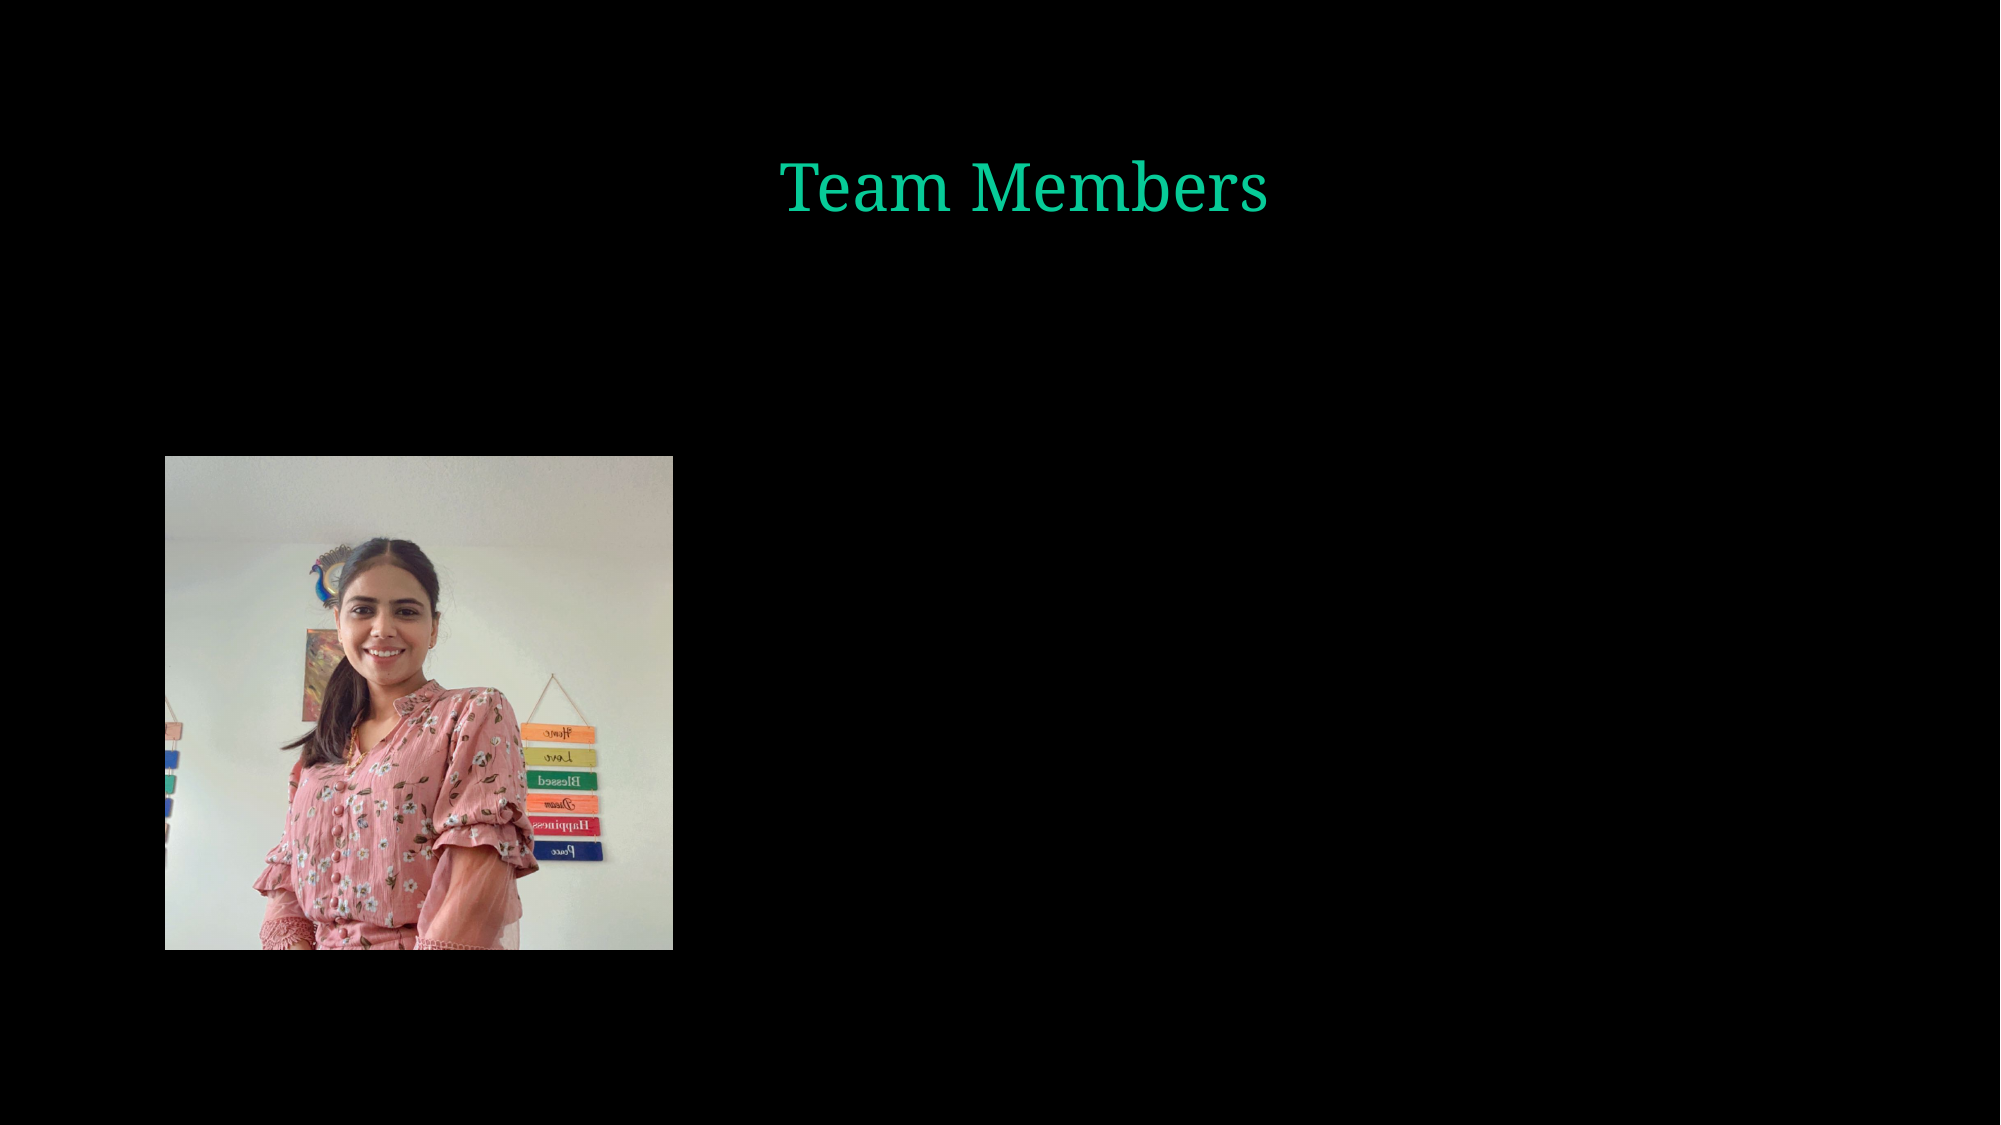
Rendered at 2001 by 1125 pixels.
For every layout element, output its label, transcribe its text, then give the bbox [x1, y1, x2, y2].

title Team Members [212, 59, 1788, 235]
picture [165, 456, 673, 950]
